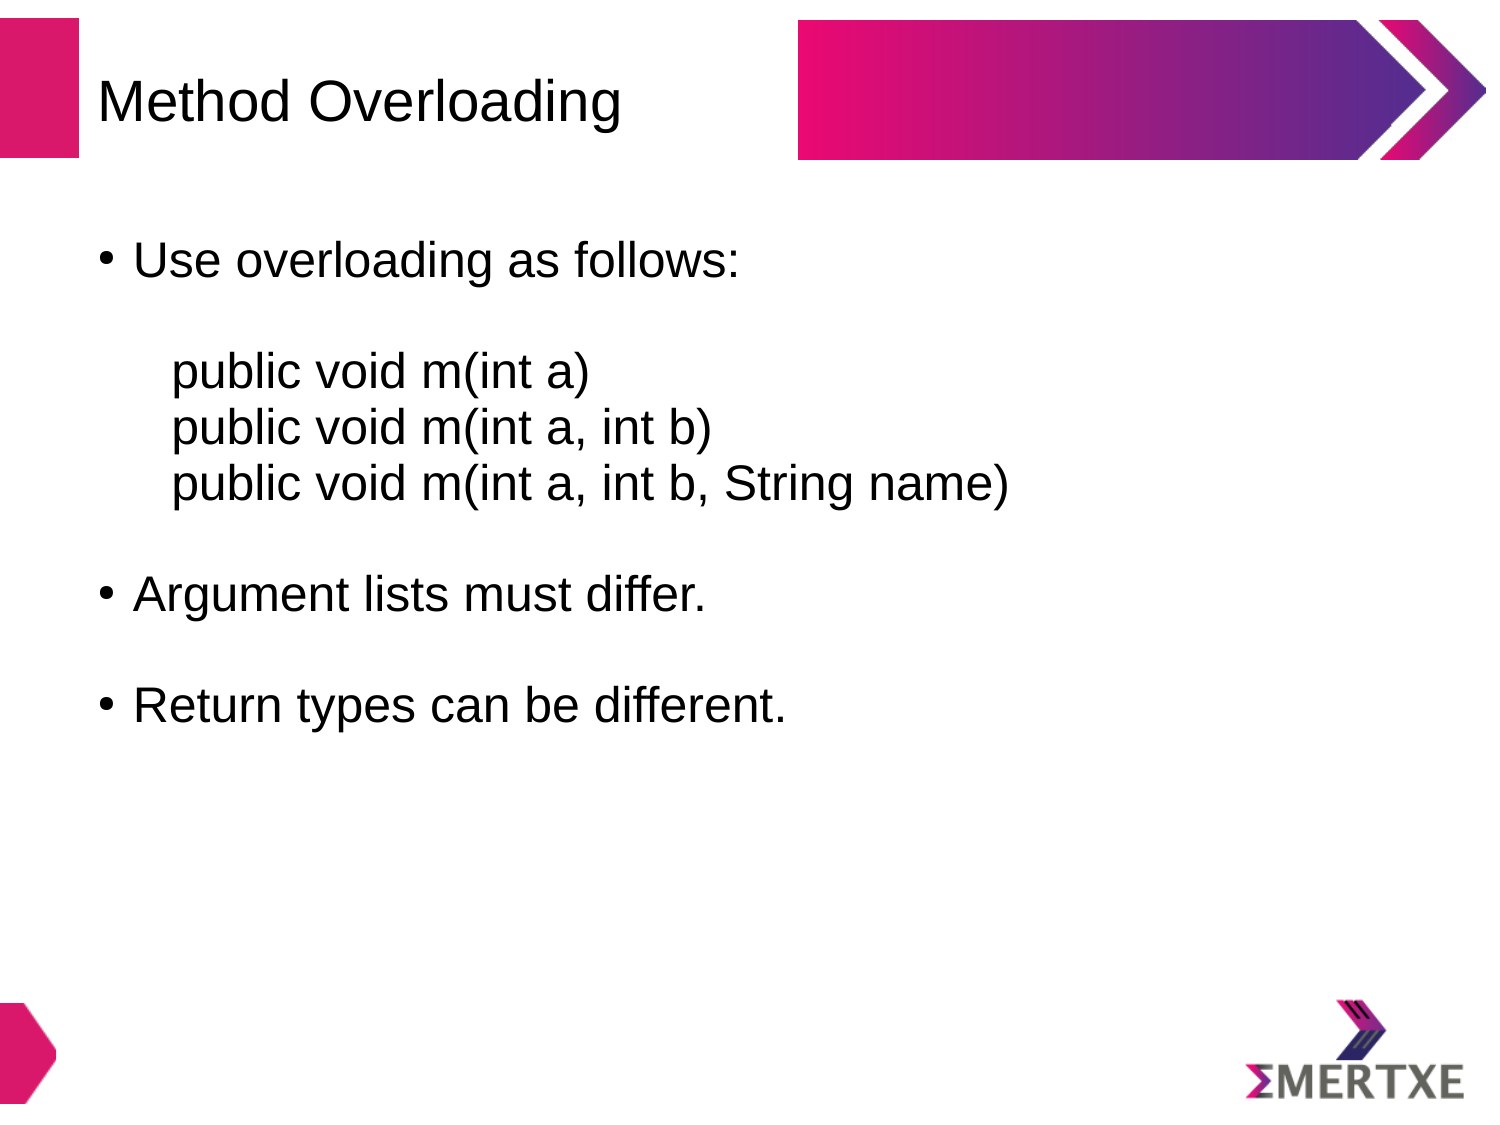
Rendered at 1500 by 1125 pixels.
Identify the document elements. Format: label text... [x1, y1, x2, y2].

picture [798, 20, 1486, 160]
picture [1245, 996, 1465, 1099]
text_box Use overloading as follows: public void m(int a) public void m(int a, int b) public void m(int a, int b, String name) Argument lists must differ. Return types can be different. [82, 224, 1347, 830]
text_box Method Overloading [82, 61, 745, 142]
